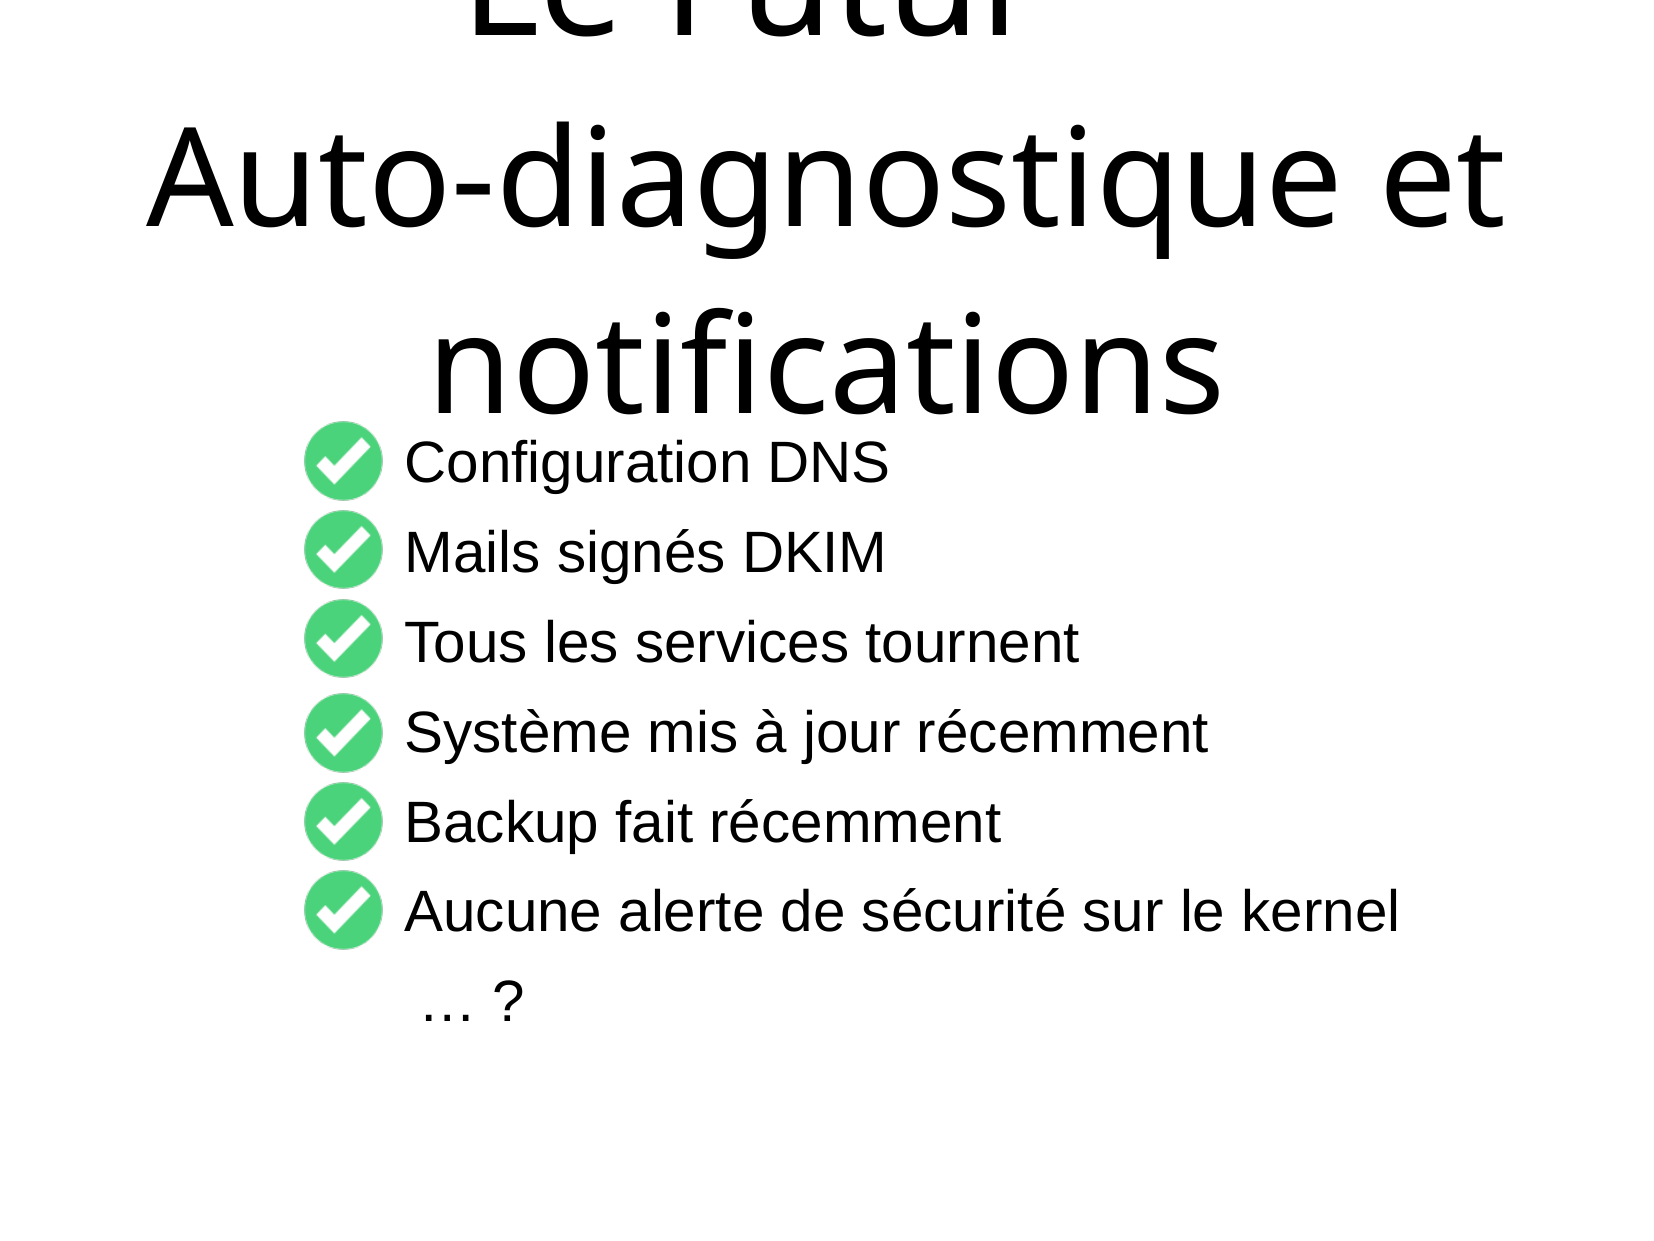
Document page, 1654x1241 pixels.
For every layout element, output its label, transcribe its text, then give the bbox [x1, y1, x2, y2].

picture [302, 691, 385, 775]
picture [302, 597, 385, 680]
title Le FuturTM Auto-diagnostique et notifications [0, 2, 1654, 328]
text_box Configuration DNS Mails signés DKIM Tous les services tournent Système mis à jour récemment Backup fait récemment Aucune alerte de sécurité sur le kernel … ? [354, 332, 1418, 1132]
picture [302, 419, 354, 503]
picture [302, 508, 385, 592]
picture [302, 780, 385, 863]
picture [302, 868, 385, 952]
